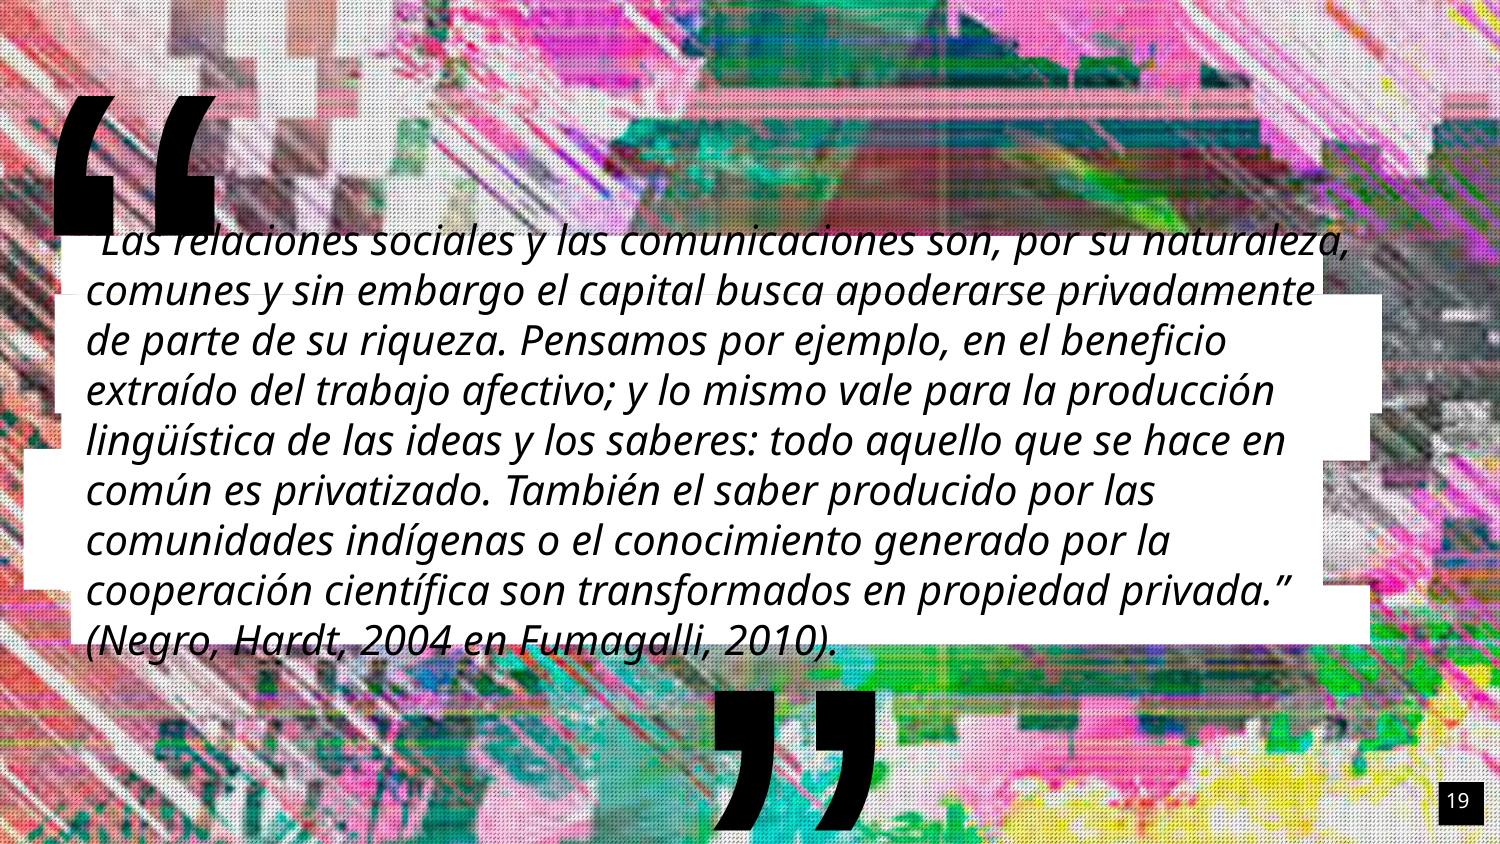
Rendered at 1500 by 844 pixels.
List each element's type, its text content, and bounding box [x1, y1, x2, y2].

text_box [23, 236, 70, 592]
picture [0, 0, 1500, 844]
text_box “Las relaciones sociales y las comunicaciones son, por su naturaleza, comunes y sin embargo el capital busca apoderarse privadamente de parte de su riqueza. Pensamos por ejemplo, en el beneficio extraído del trabajo afectivo; y lo mismo vale para la producción lingüística de las ideas y los saberes: todo aquello que se hace en común es privatizado. También el saber producido por las comunidades indígenas o el conocimiento generado por la cooperación científica son transformados en propiedad privada.” (Negro, Hardt, 2004 en Fumagalli, 2010). [70, 188, 1387, 689]
text_box <number> [1394, 769, 1484, 834]
